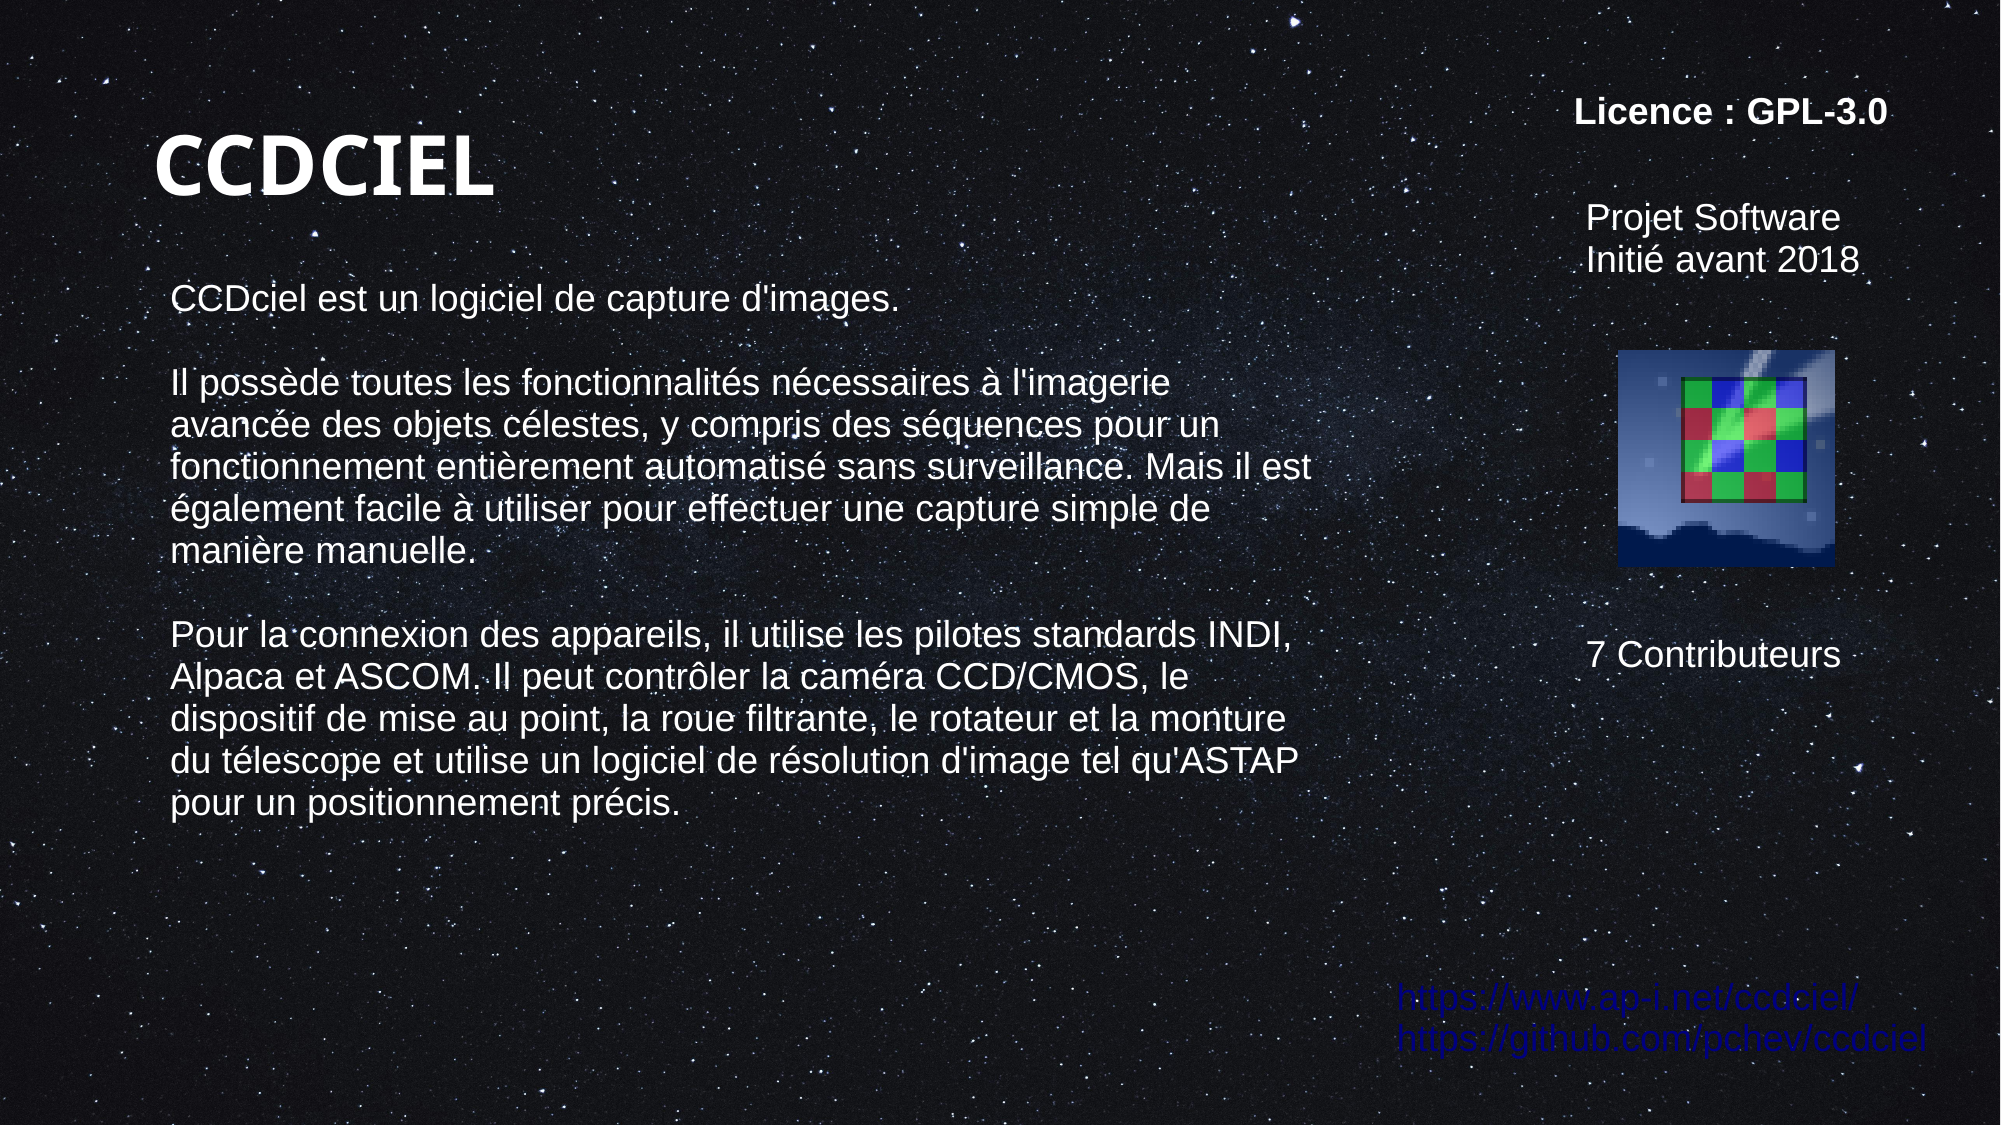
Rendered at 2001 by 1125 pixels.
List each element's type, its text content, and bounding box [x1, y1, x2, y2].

title CCDCIEL [137, 59, 1583, 278]
text_box CCDciel est un logiciel de capture d'images. Il possède toutes les fonctionnalités nécessaires à l'imagerie avancée des objets célestes, y compris des séquences pour un fonctionnement entièrement automatisé sans surveillance. Mais il est également facile à utiliser pour effectuer une capture simple de manière manuelle. Pour la connexion des appareils, il utilise les pilotes standards INDI, Alpaca et ASCOM. Il peut contrôler la caméra CCD/CMOS, le dispositif de mise au point, la roue filtrante, le rotateur et la monture du télescope et utilise un logiciel de résolution d'image tel qu'ASTAP pour un positionnement précis. [155, 270, 1335, 831]
text_box 7 Contributeurs [1570, 625, 1914, 697]
text_box Licence : GPL-3.0 [1559, 82, 1914, 142]
text_box https://www.ap-i.net/ccdciel/ https://github.com/pchev/ccdciel [1381, 968, 1976, 1110]
text_box Projet Software Initié avant 2018 [1570, 188, 1890, 319]
picture [0, 0, 2001, 1125]
